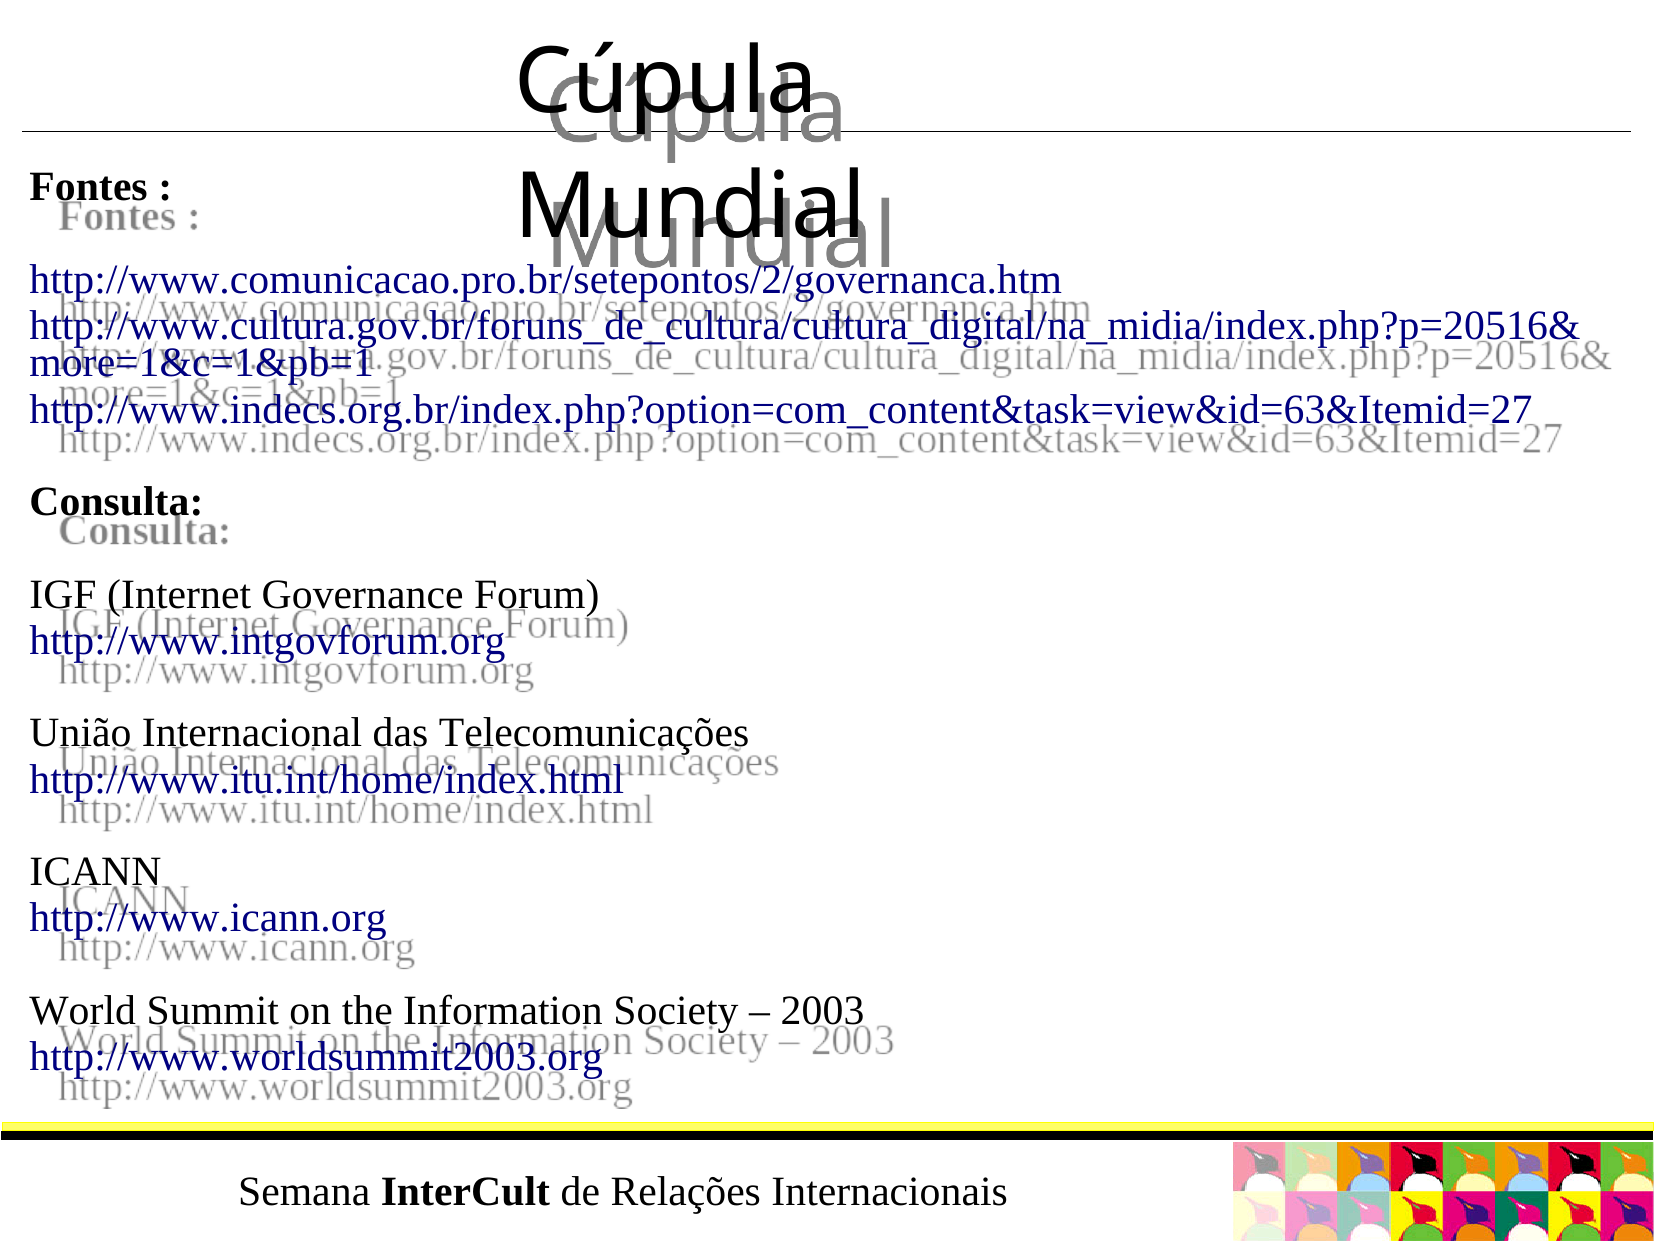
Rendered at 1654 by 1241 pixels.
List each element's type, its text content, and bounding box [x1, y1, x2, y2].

text_box Fontes : http://www.comunicacao.pro.br/setepontos/2/governanca.htm http://www.cultura.gov.br/foruns_de_cultura/cultura_digital/na_midia/index.php?p=20516&more=1&c=1&pb=1 http://www.indecs.org.br/index.php?option=com_content&task=view&id=63&Itemid=27 Consulta: IGF (Internet Governance Forum) http://www.intgovforum.org União Internacional das Telecomunicações http://www.itu.int/home/index.html ICANN http://www.icann.org World Summit on the Information Society – 2003 http://www.worldsummit2003.org [29, 163, 1605, 1043]
chart [1233, 1142, 1654, 1241]
text_box [1, 1122, 1654, 1140]
text_box Cúpula Mundial [514, 14, 1167, 125]
text_box Semana InterCult de Relações Internacionais [238, 1168, 1009, 1217]
